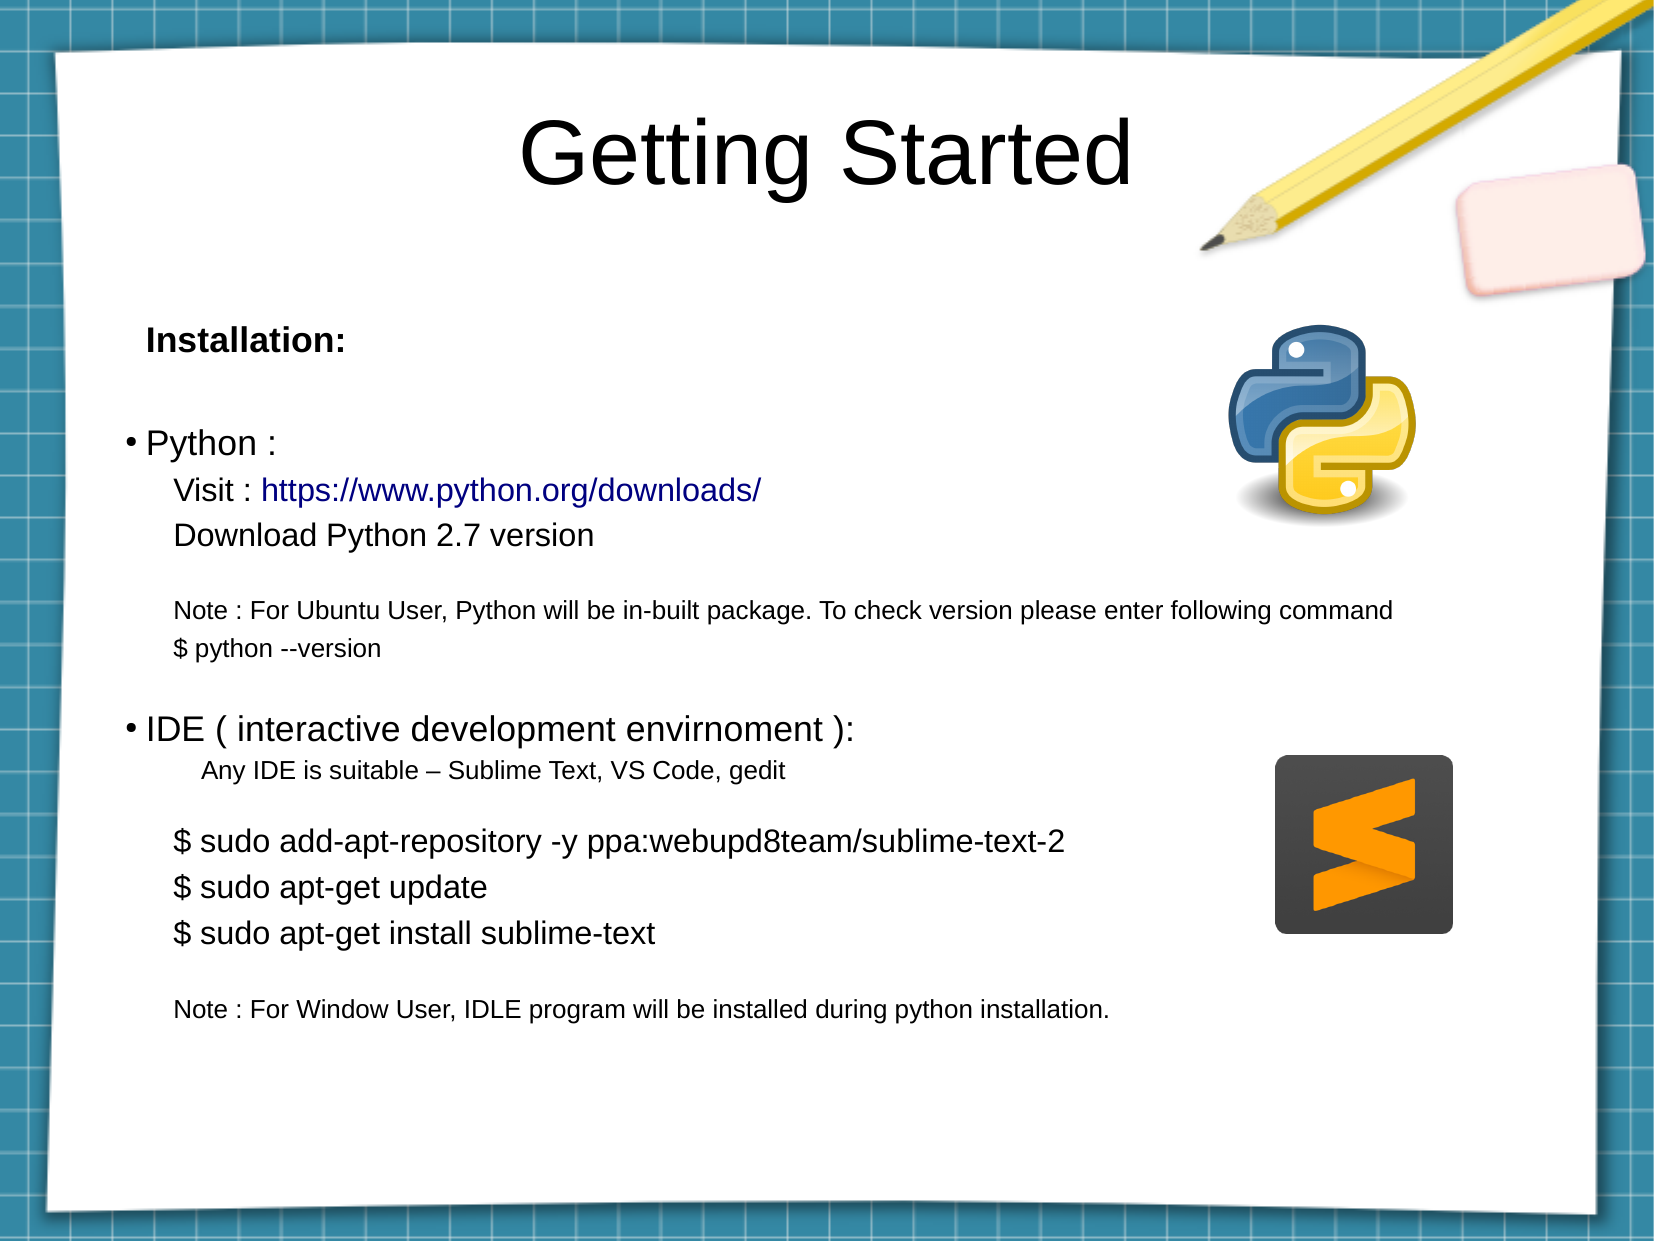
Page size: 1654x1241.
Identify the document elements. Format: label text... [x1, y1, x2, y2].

title Getting Started [82, 49, 1571, 257]
picture [0, 0, 1654, 1241]
list Installation: Python : Visit : https://www.python.org/downloads/ Download Python 2.7 version Note : For Ubuntu User, Python will be in-built package. To check version please enter following command $ python --version IDE ( interactive development envirnoment ): Any IDE is suitable – Sublime Text, VS Code, gedit $ sudo add-apt-repository -y ppa:webupd8team/sublime-text-2 $ sudo apt-get update $ sudo apt-get install sublime-text Note : For Window User, IDLE program will be installed during python installation. [118, 320, 1512, 1040]
